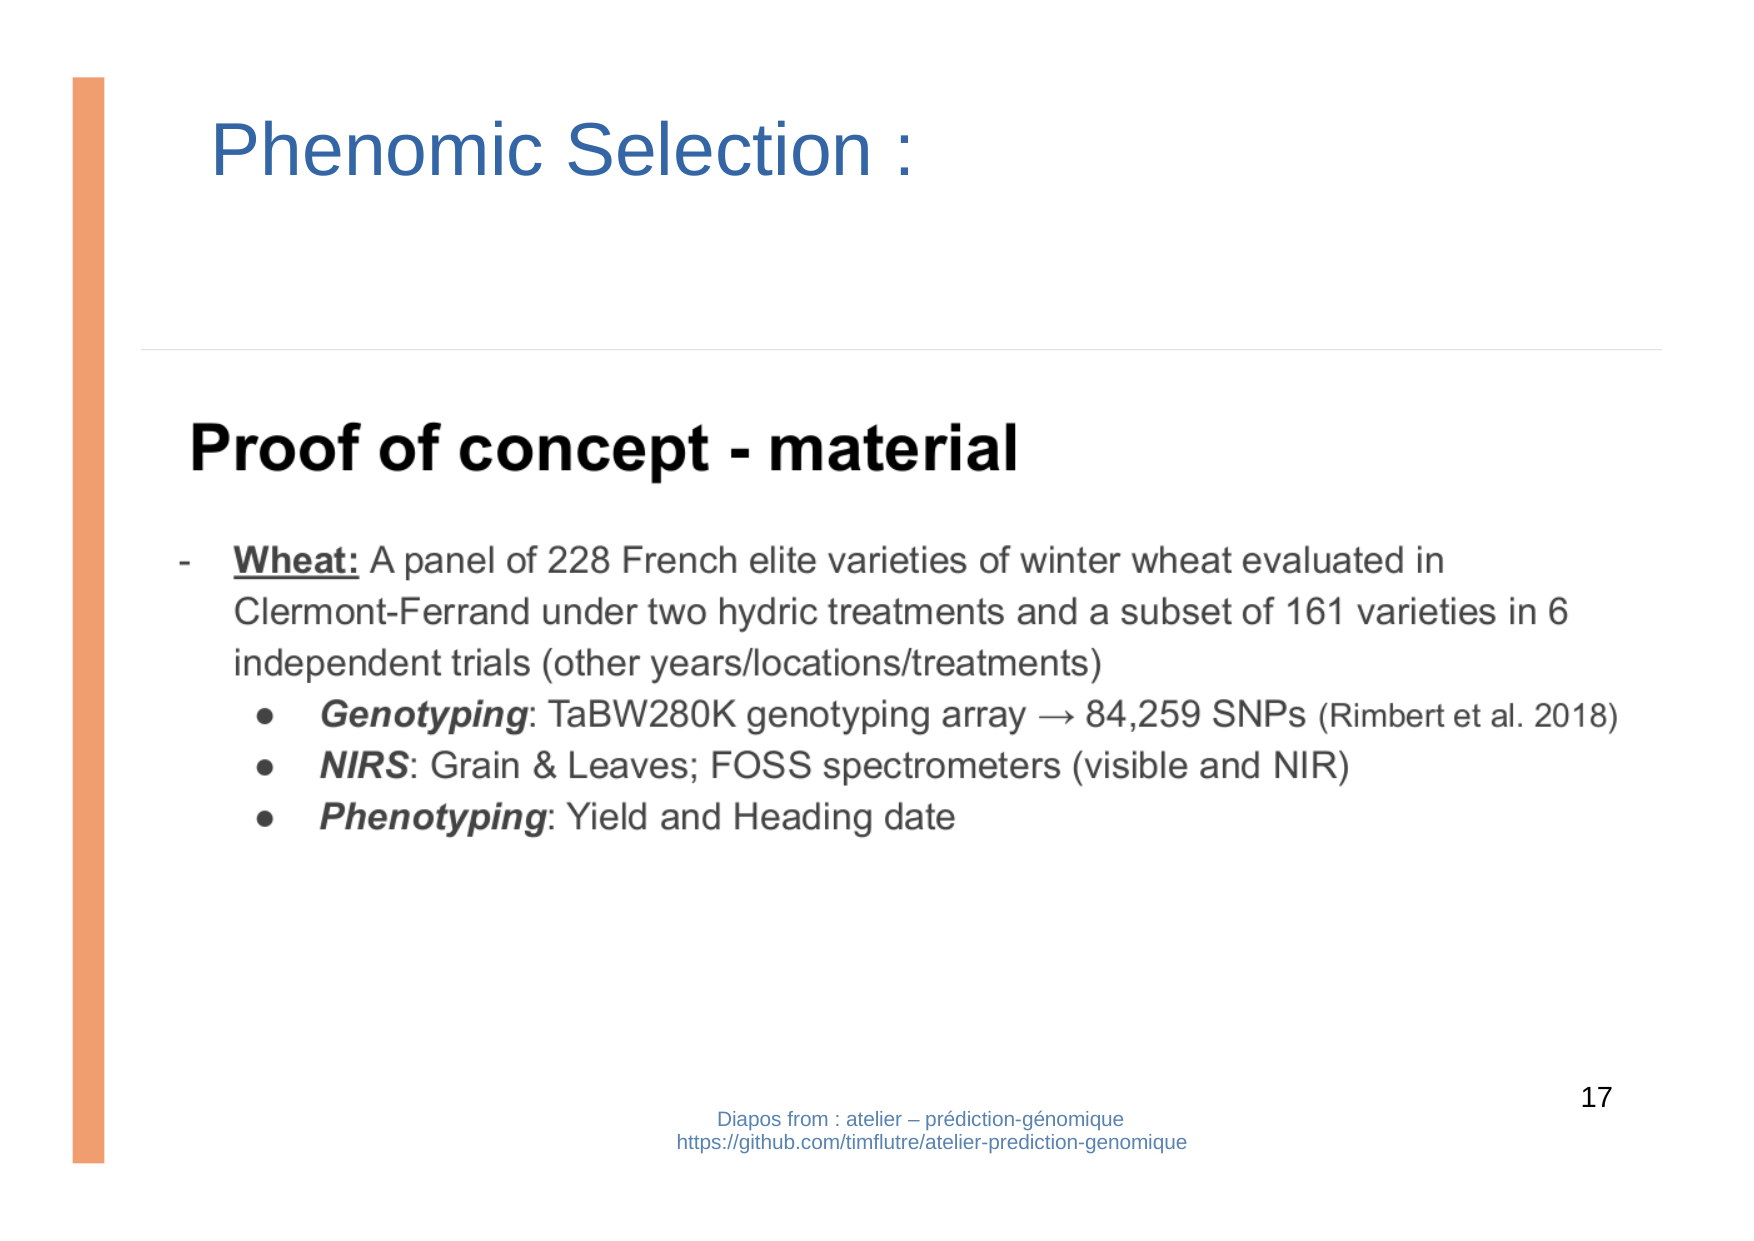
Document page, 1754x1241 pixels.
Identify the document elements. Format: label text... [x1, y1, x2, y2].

picture [141, 349, 1662, 868]
text_box [72, 77, 105, 1164]
text_box Diapos from : atelier – prédiction-génomique https://github.com/timflutre/atelier-prediction-genomique [661, 1099, 1208, 1171]
text_box Phenomic Selection : [196, 99, 991, 199]
